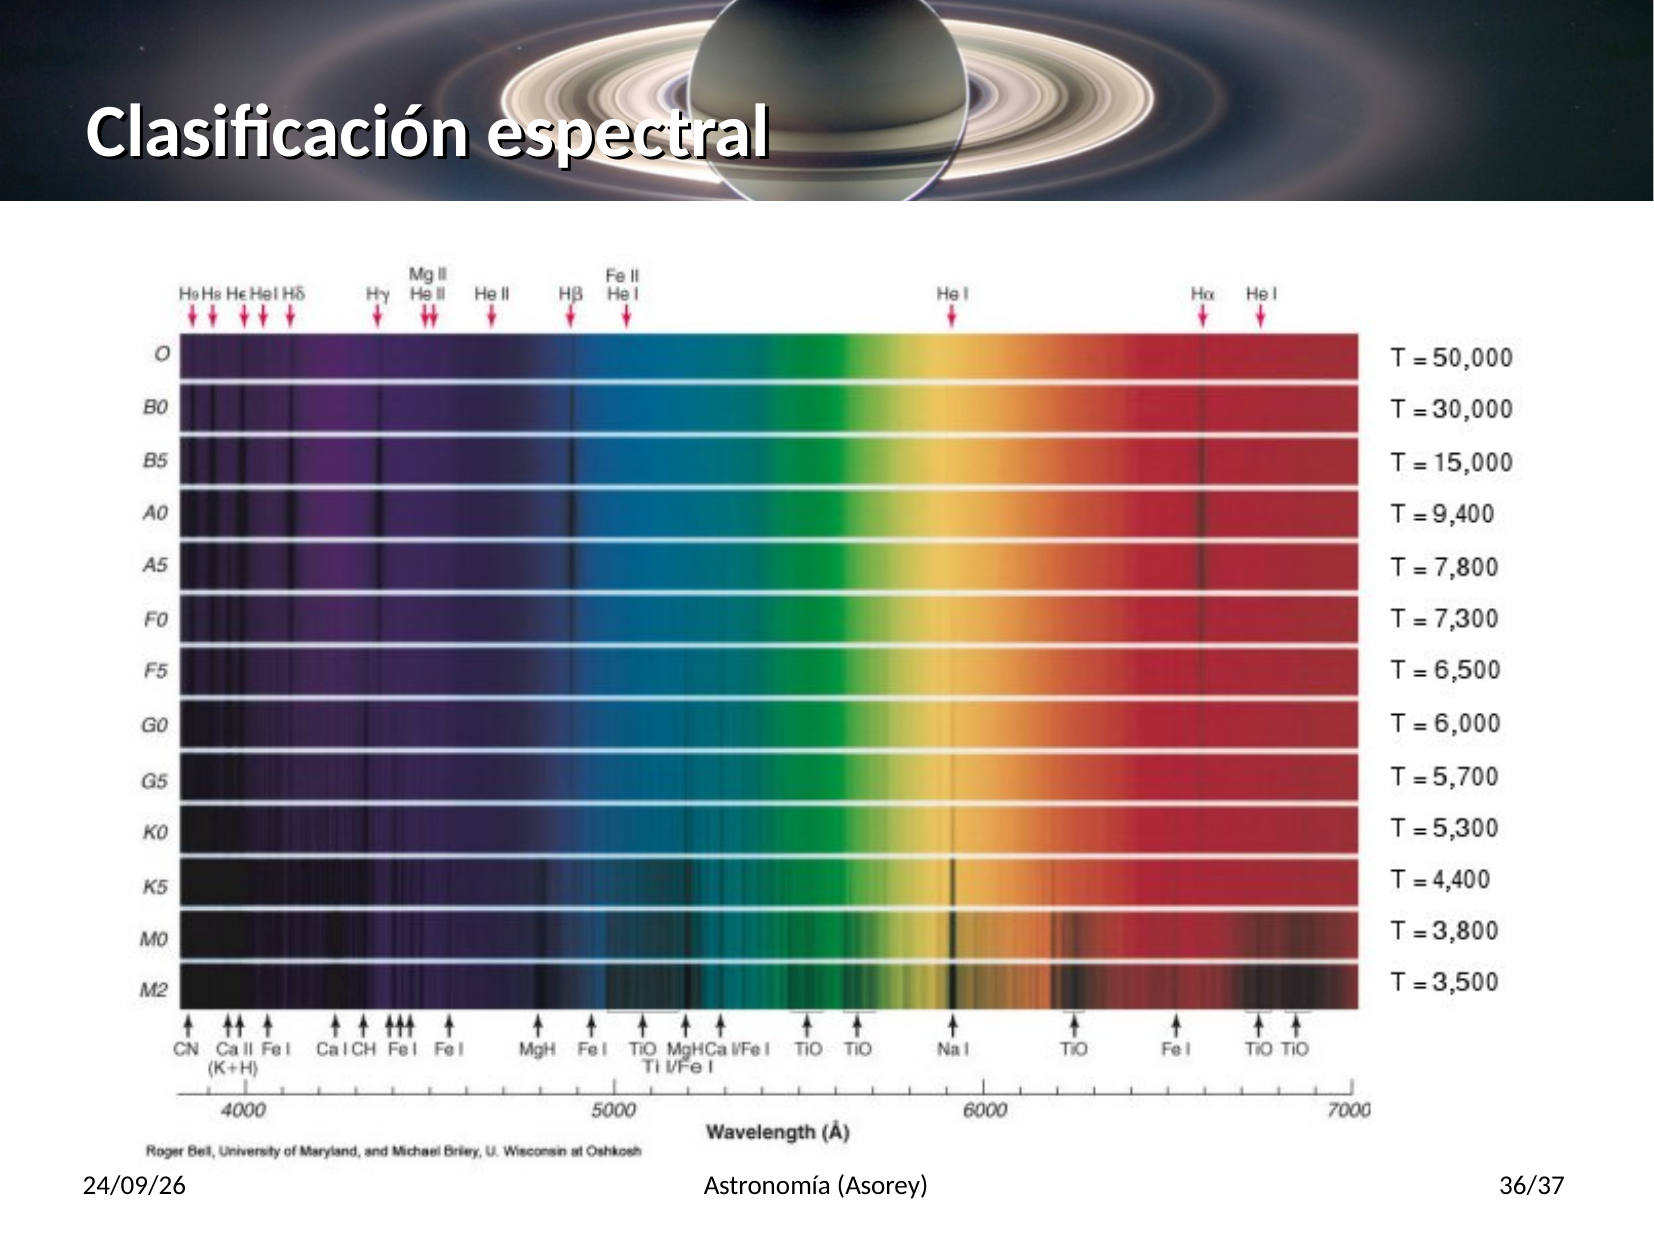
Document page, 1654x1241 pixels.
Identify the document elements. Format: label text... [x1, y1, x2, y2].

title Clasificación espectral [86, 49, 1576, 226]
picture [0, 0, 1654, 201]
picture [127, 254, 1527, 1174]
